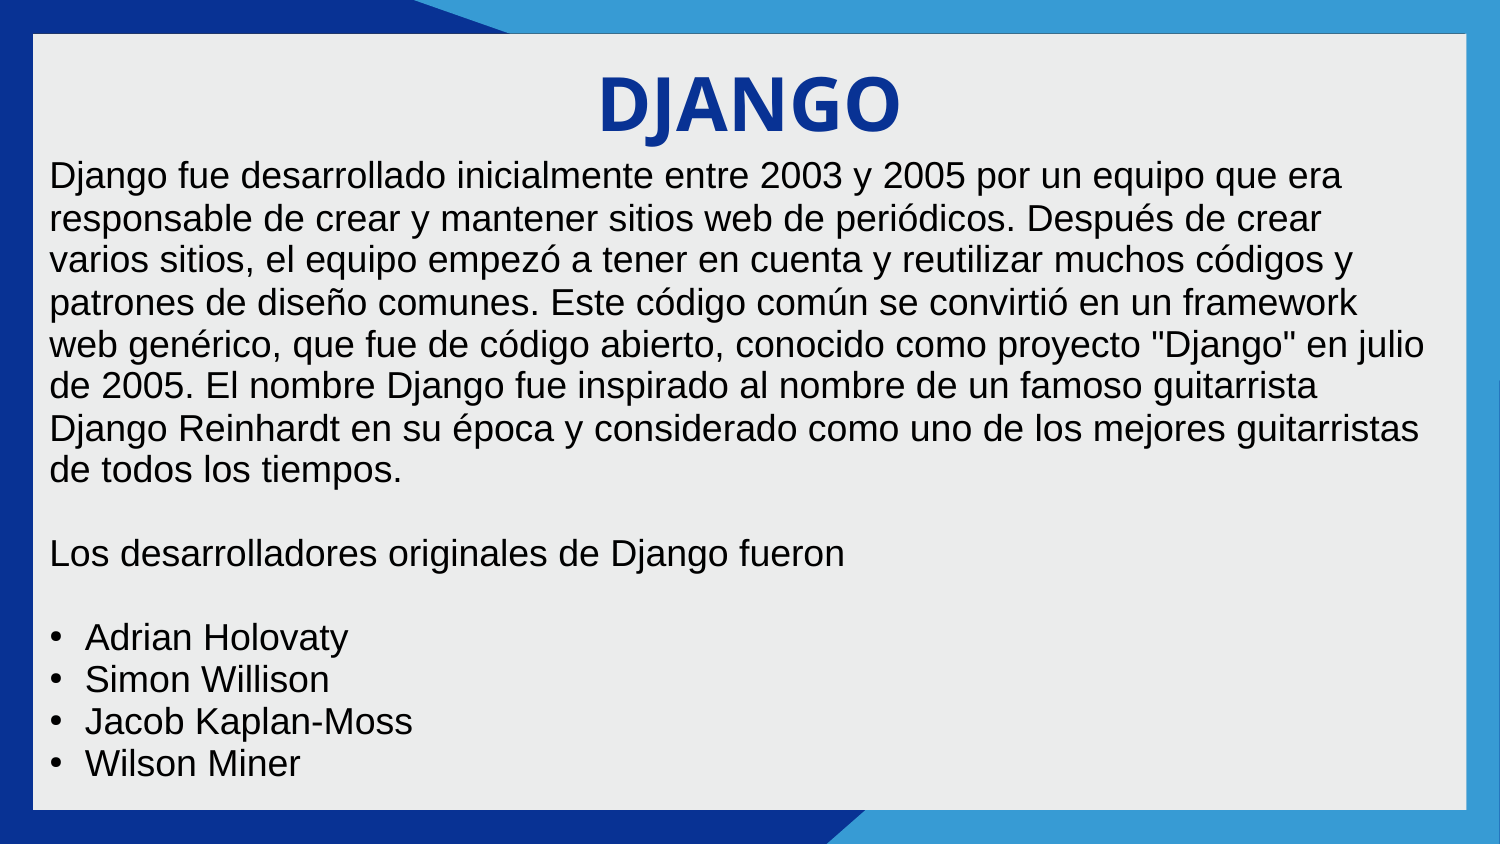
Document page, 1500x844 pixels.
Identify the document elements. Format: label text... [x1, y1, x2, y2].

title DJANGO [34, 36, 1466, 178]
text_box Django fue desarrollado inicialmente entre 2003 y 2005 por un equipo que era responsable de crear y mantener sitios web de periódicos. Después de crear varios sitios, el equipo empezó a tener en cuenta y reutilizar muchos códigos y patrones de diseño comunes. Este código común se convirtió en un framework web genérico, que fue de código abierto, conocido como proyecto "Django" en julio de 2005. El nombre Django fue inspirado al nombre de un famoso guitarrista Django Reinhardt en su época y considerado como uno de los mejores guitarristas de todos los tiempos. Los desarrolladores originales de Django fueron Adrian Holovaty Simon Willison Jacob Kaplan-Moss Wilson Miner [34, 147, 1447, 793]
